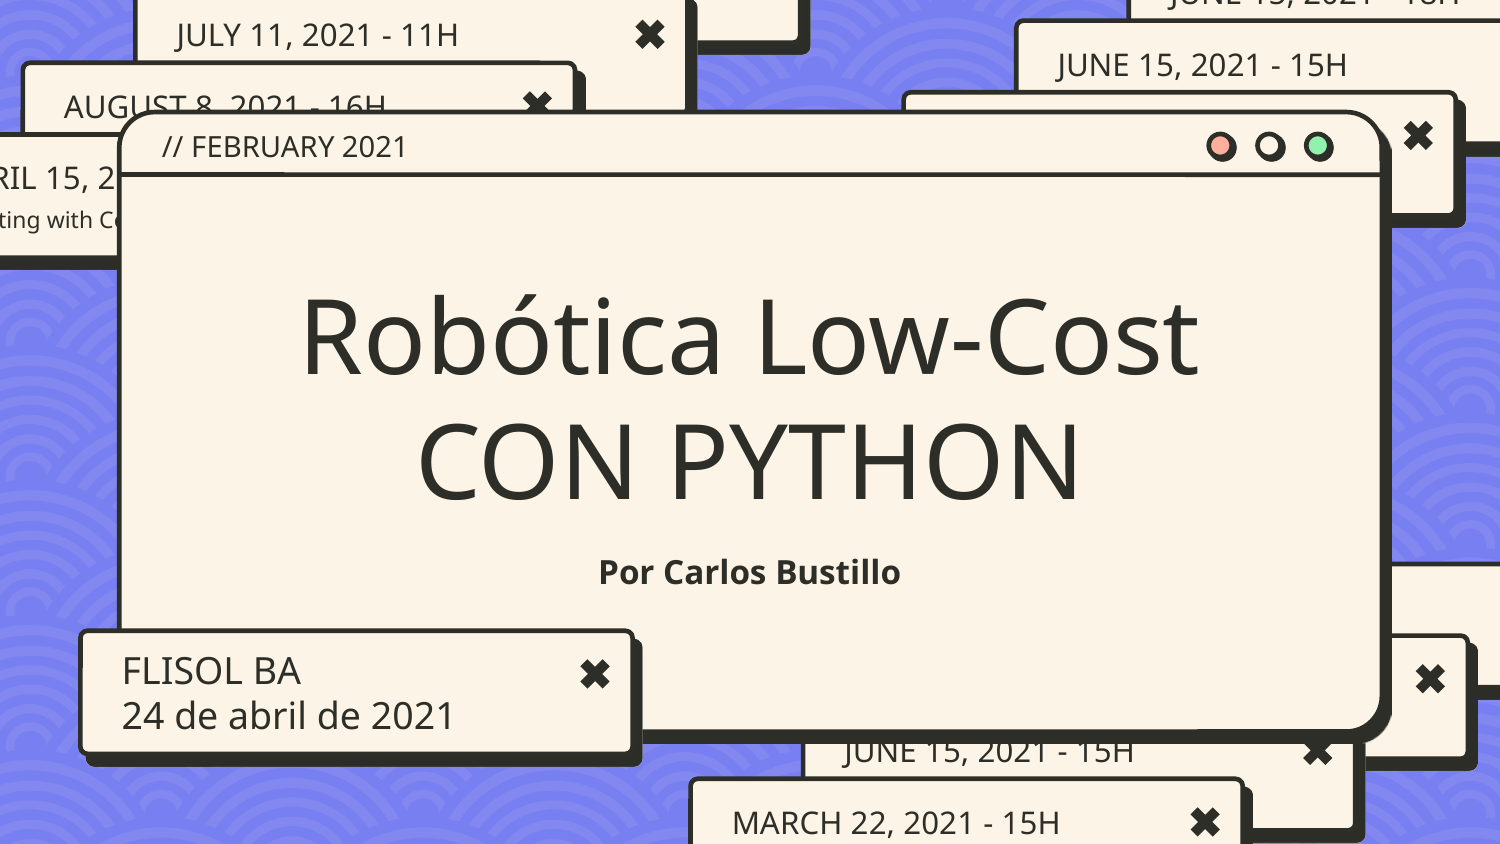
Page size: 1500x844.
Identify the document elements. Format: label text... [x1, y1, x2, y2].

picture [698, 0, 1126, 109]
subtitle Por Carlos Bustillo [306, 531, 1194, 611]
picture [0, 0, 133, 132]
picture [1253, 700, 1500, 844]
text_box // FEBRUARY 2021 [146, 118, 741, 173]
text_box [80, 630, 633, 754]
picture [0, 270, 800, 844]
title Robótica Low-Cost CON PYTHON [161, 256, 1339, 536]
picture [1392, 157, 1500, 561]
text_box FLISOL BA 24 de abril de 2021 [106, 647, 560, 738]
